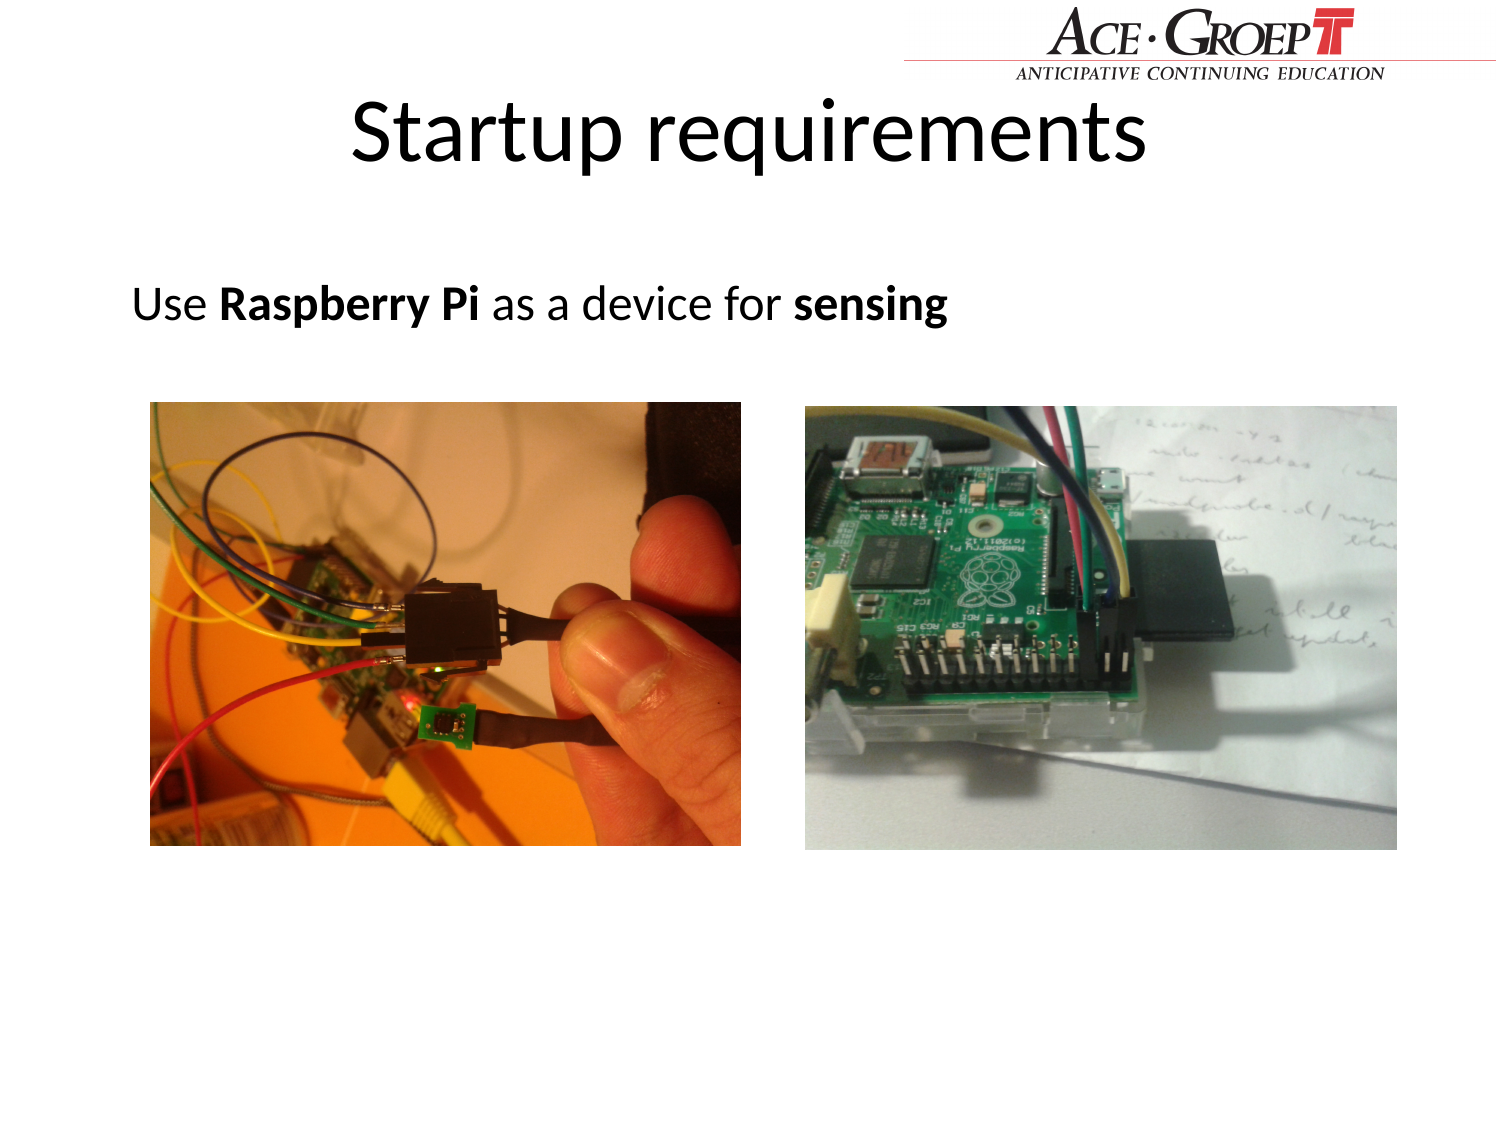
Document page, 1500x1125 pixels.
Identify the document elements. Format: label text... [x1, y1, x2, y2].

title Startup requirements [75, 45, 1425, 233]
picture [904, 7, 1496, 80]
list Use Raspberry Pi as a device for sensing [60, 262, 1411, 1006]
picture [805, 406, 1397, 850]
picture [150, 402, 741, 846]
